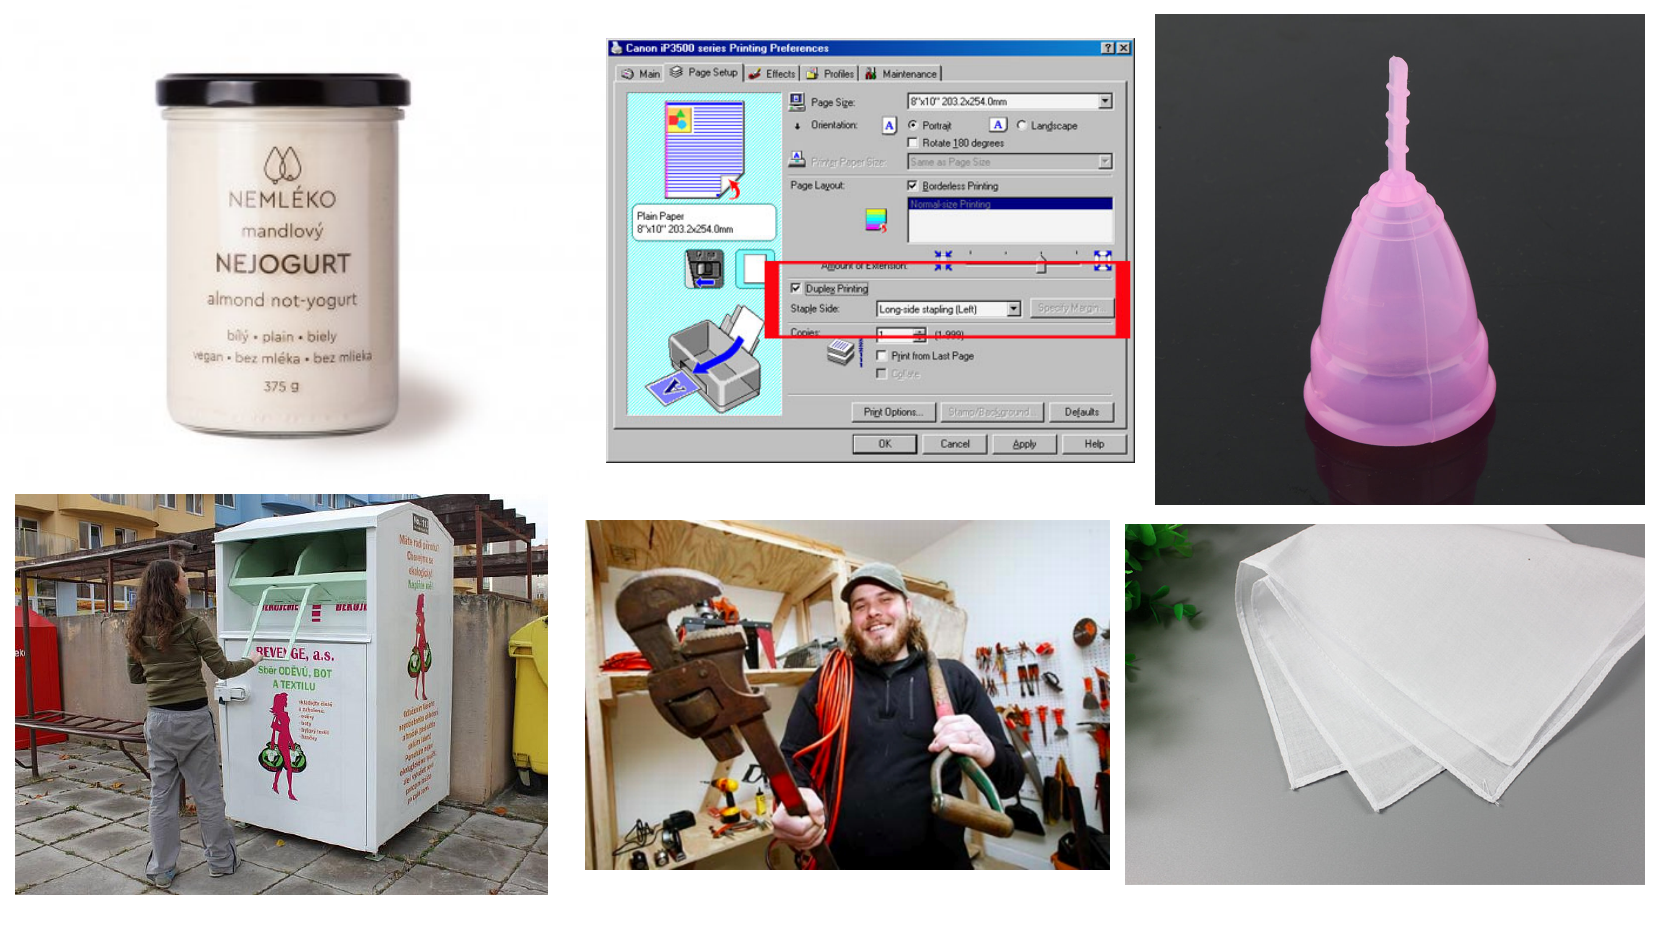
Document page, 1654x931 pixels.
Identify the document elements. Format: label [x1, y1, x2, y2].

picture [15, 494, 548, 895]
picture [0, 0, 1135, 481]
picture [1155, 14, 1645, 505]
picture [585, 520, 1110, 871]
picture [1125, 524, 1645, 886]
